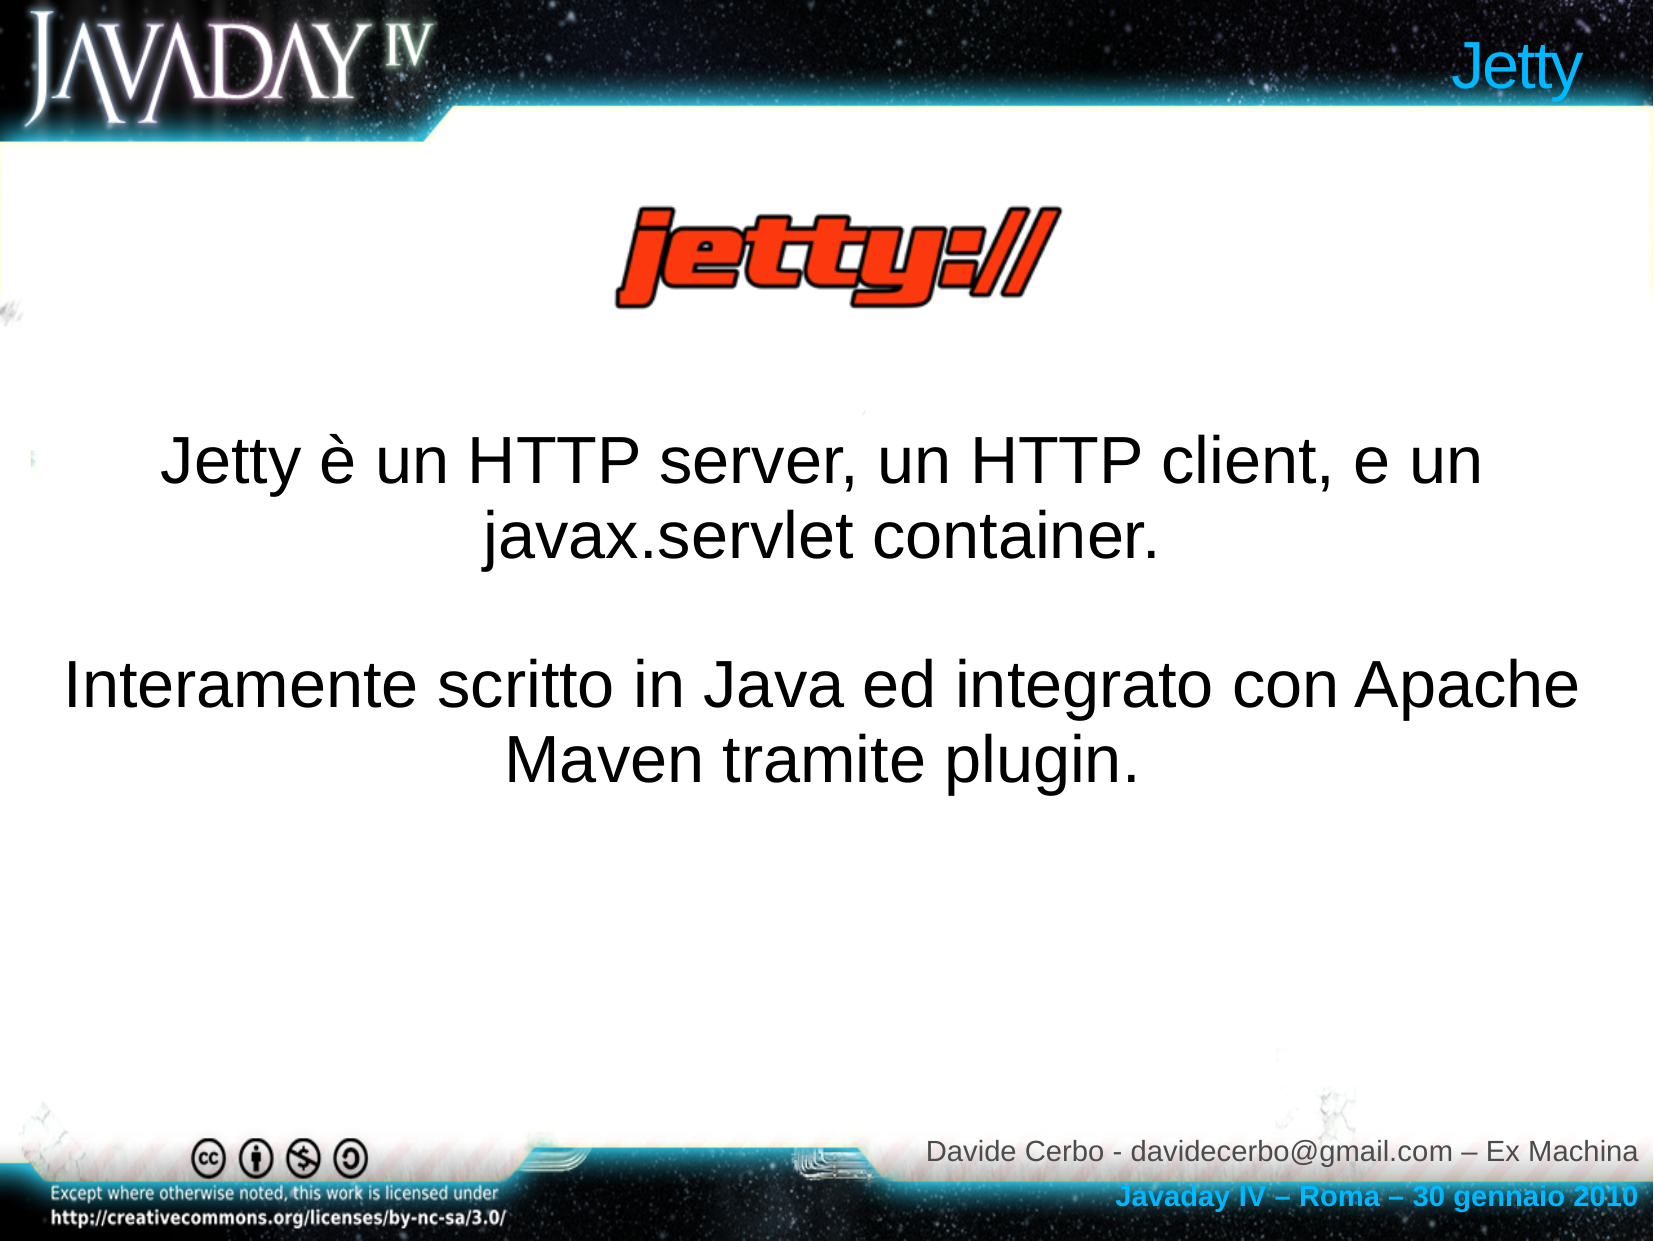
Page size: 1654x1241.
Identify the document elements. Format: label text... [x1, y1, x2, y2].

title Jetty [108, 0, 1585, 169]
subtitle Jetty è un HTTP server, un HTTP client, e un javax.servlet container. Interamente scritto in Java ed integrato con Apache Maven tramite plugin. [52, 200, 1594, 1020]
picture [0, 0, 1653, 1241]
